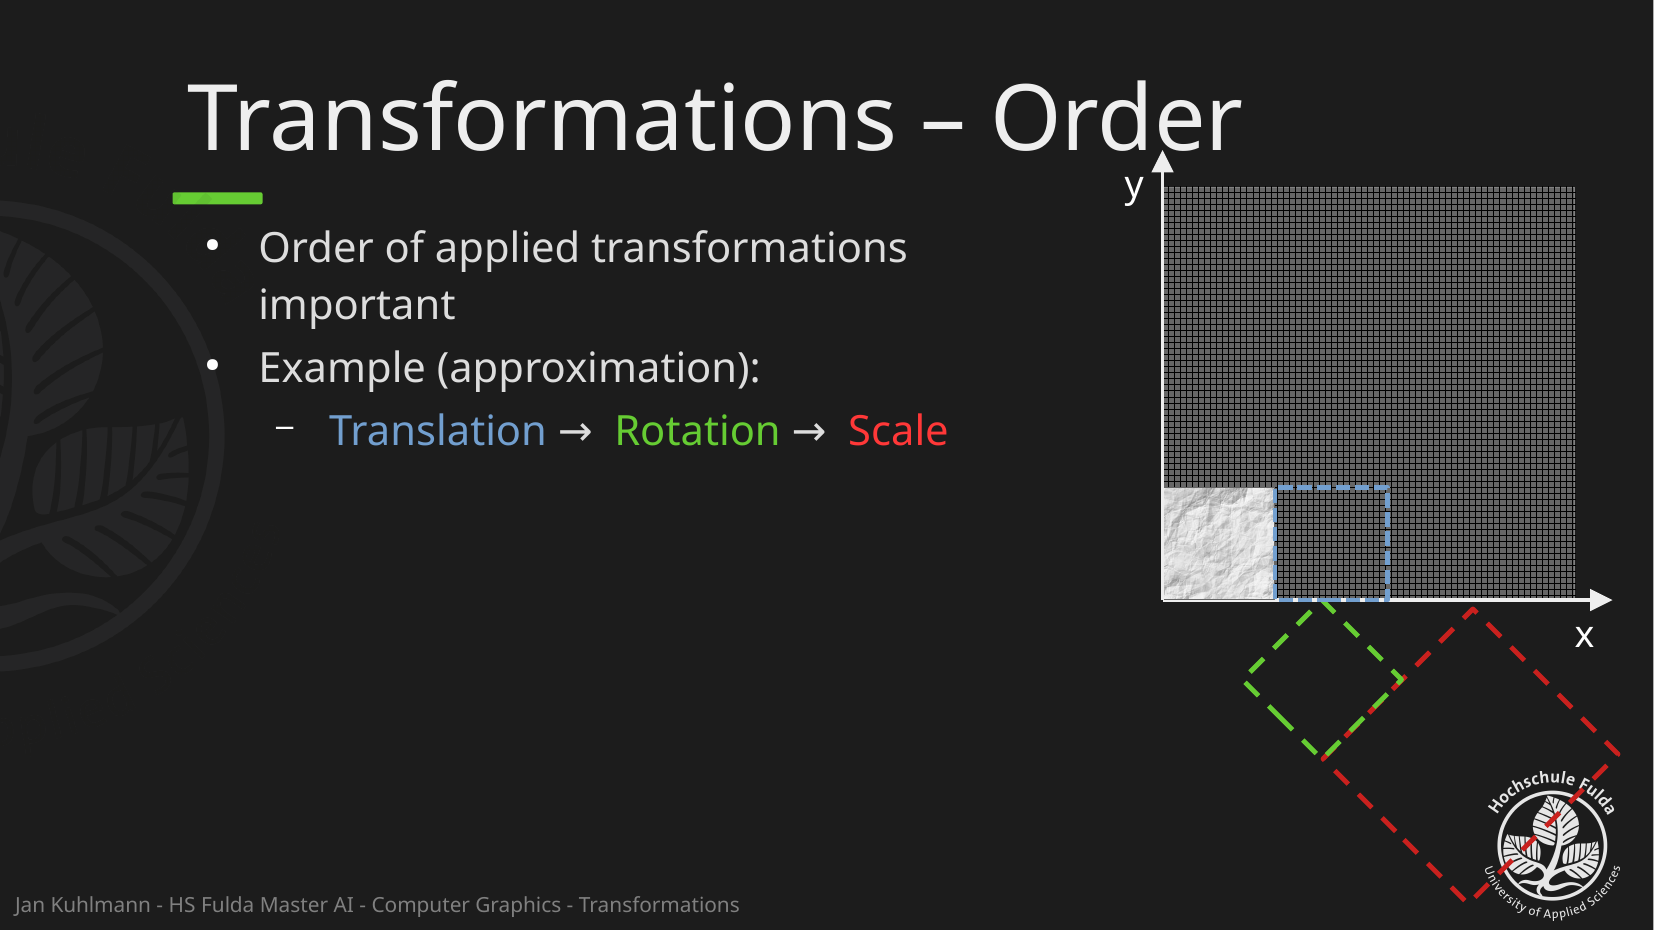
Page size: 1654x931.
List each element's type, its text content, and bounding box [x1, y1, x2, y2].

picture [1485, 771, 1620, 921]
text_box x [1559, 601, 1613, 667]
title Transformations – Order [187, 37, 1571, 193]
text_box y [1109, 150, 1162, 217]
text_box [1164, 186, 1577, 600]
list Order of applied transformations important Example (approximation): Translation → Rotation → Scale [187, 217, 1088, 758]
